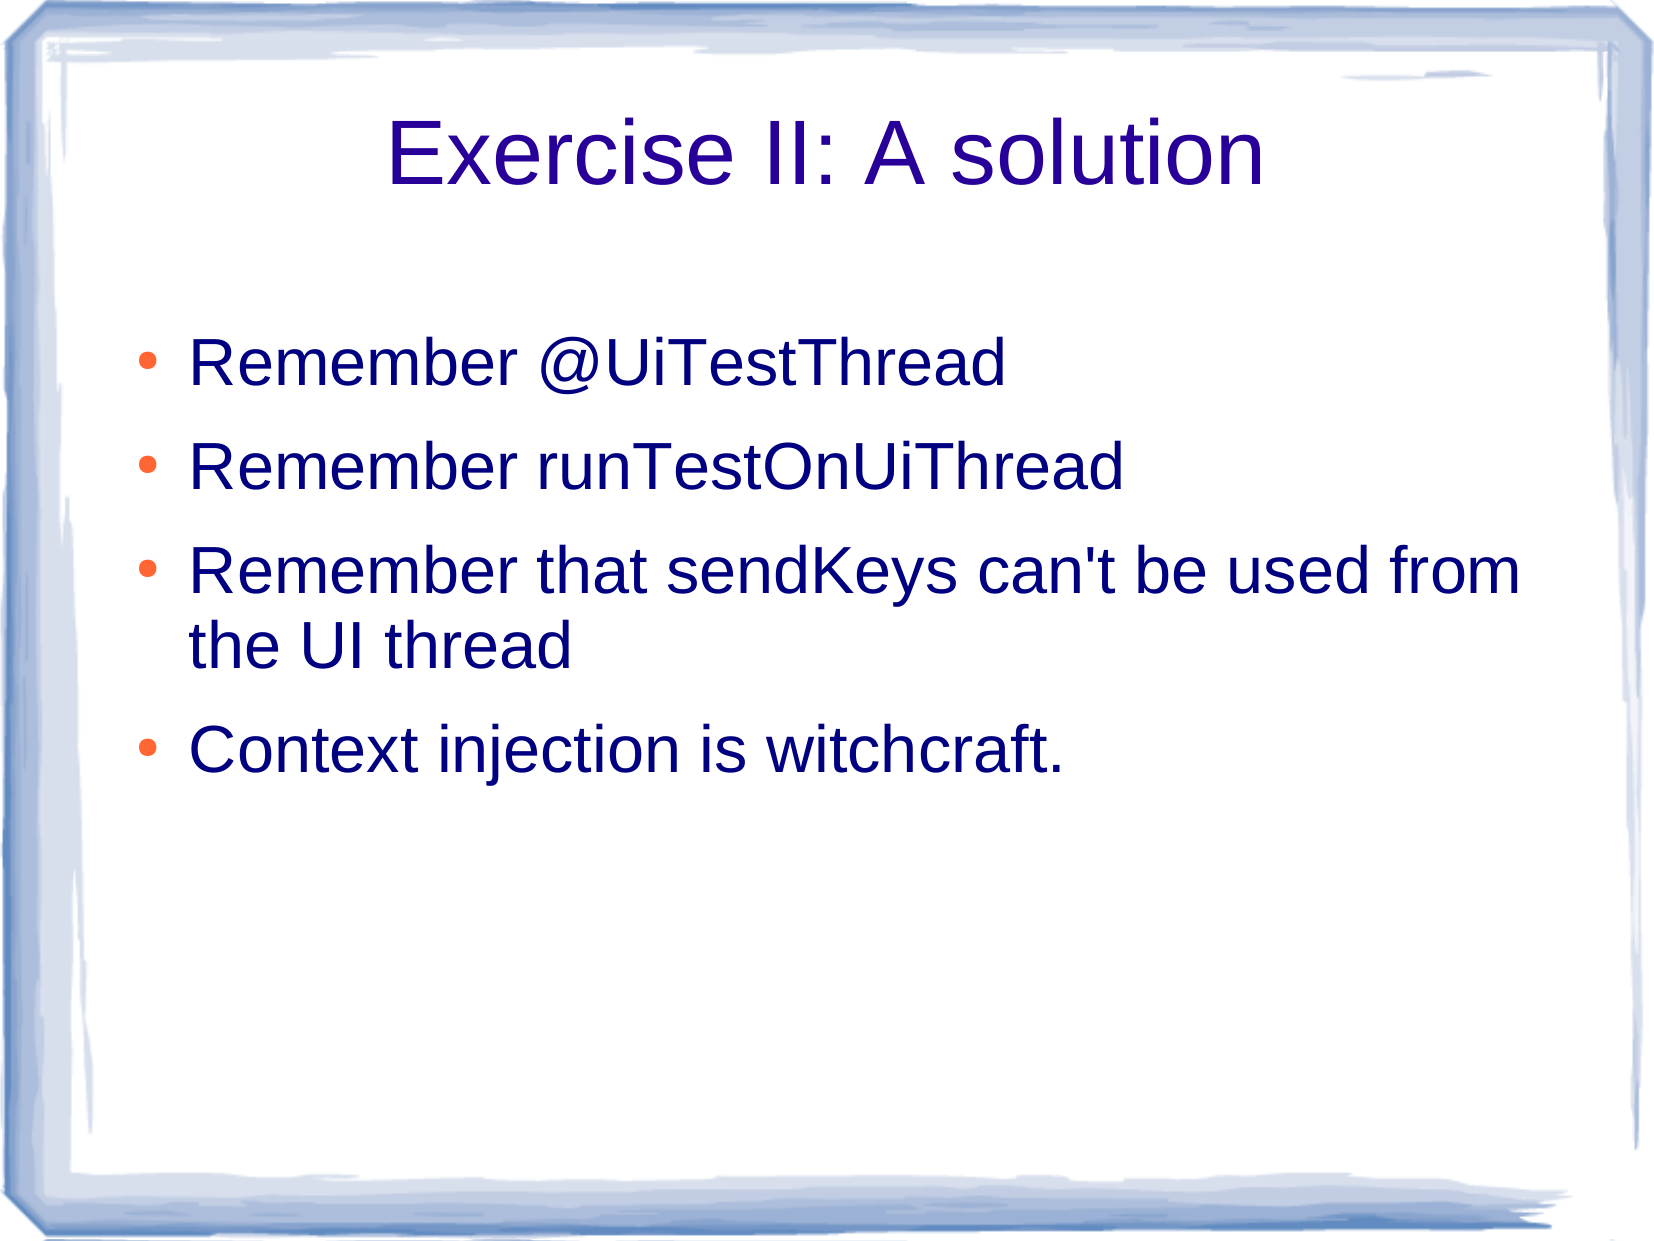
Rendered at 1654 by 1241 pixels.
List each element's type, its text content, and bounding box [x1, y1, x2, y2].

list Remember @UiTestThread Remember runTestOnUiThread Remember that sendKeys can't be used from the UI thread Context injection is witchcraft. [118, 324, 1571, 1129]
picture [0, 0, 1654, 1241]
title Exercise II: A solution [82, 56, 1571, 250]
